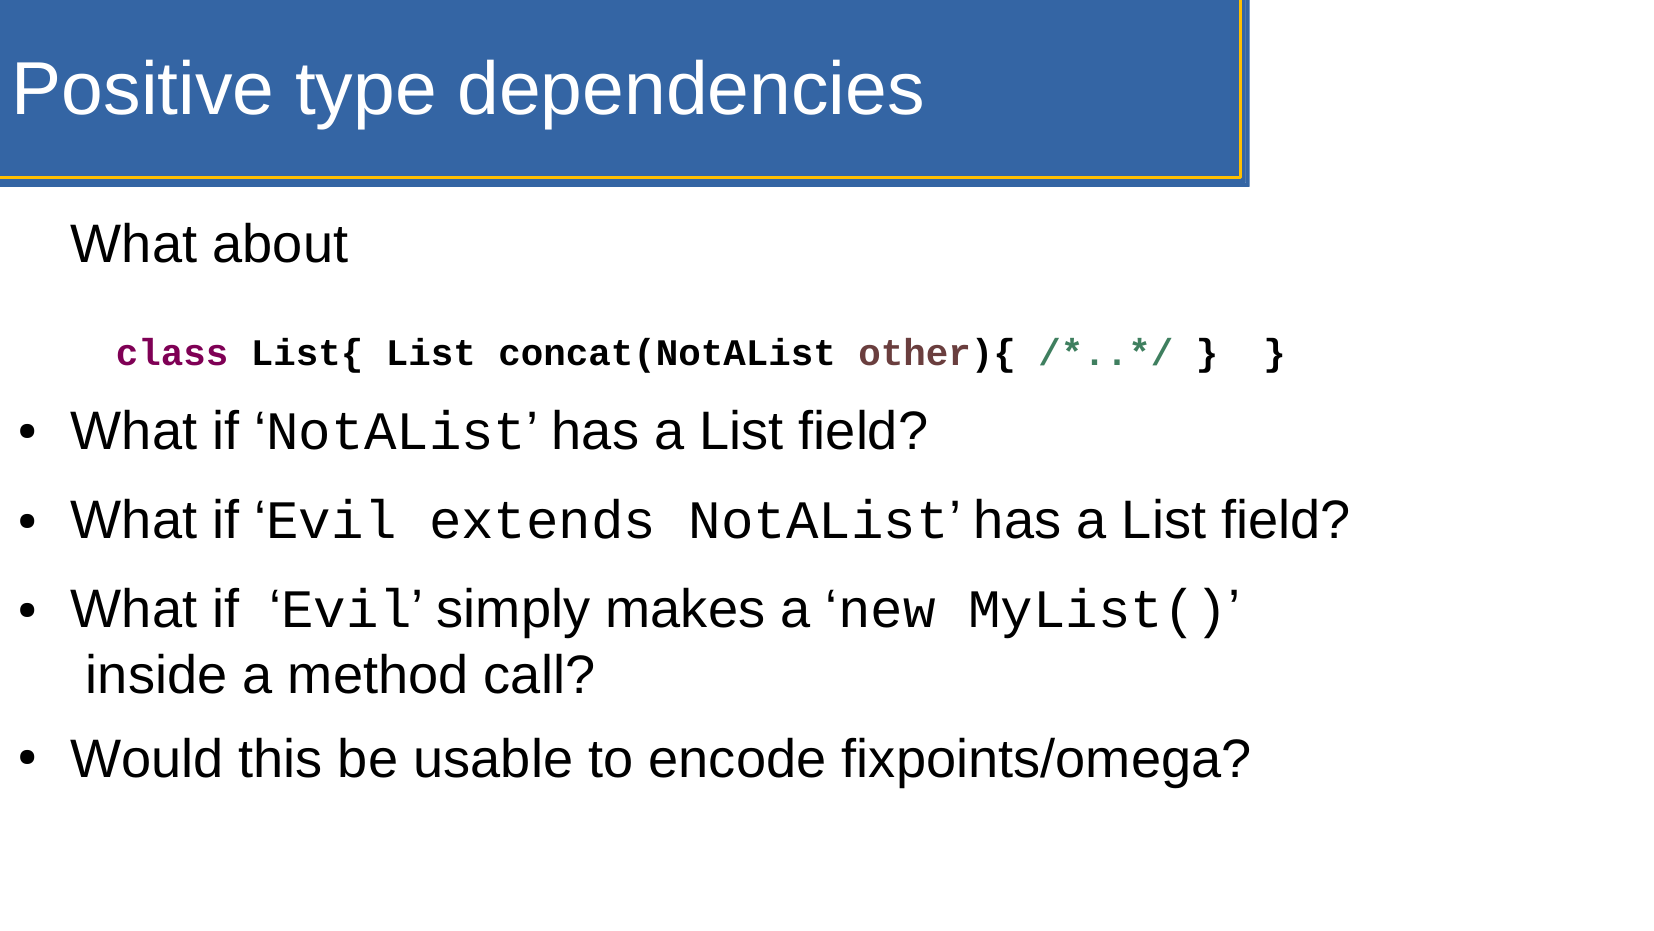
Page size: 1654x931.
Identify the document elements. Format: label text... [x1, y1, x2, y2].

list What about class List{ List concat(NotAList other){ /*..*/ } } What if ‘NotAList’ has a List field? What if ‘Evil extends NotAList’ has a List field? What if ‘Evil’ simply makes a ‘new MyList()’ inside a method call? Would this be usable to encode fixpoints/omega? [0, 213, 1651, 919]
title Positive type dependencies [11, 4, 1238, 173]
